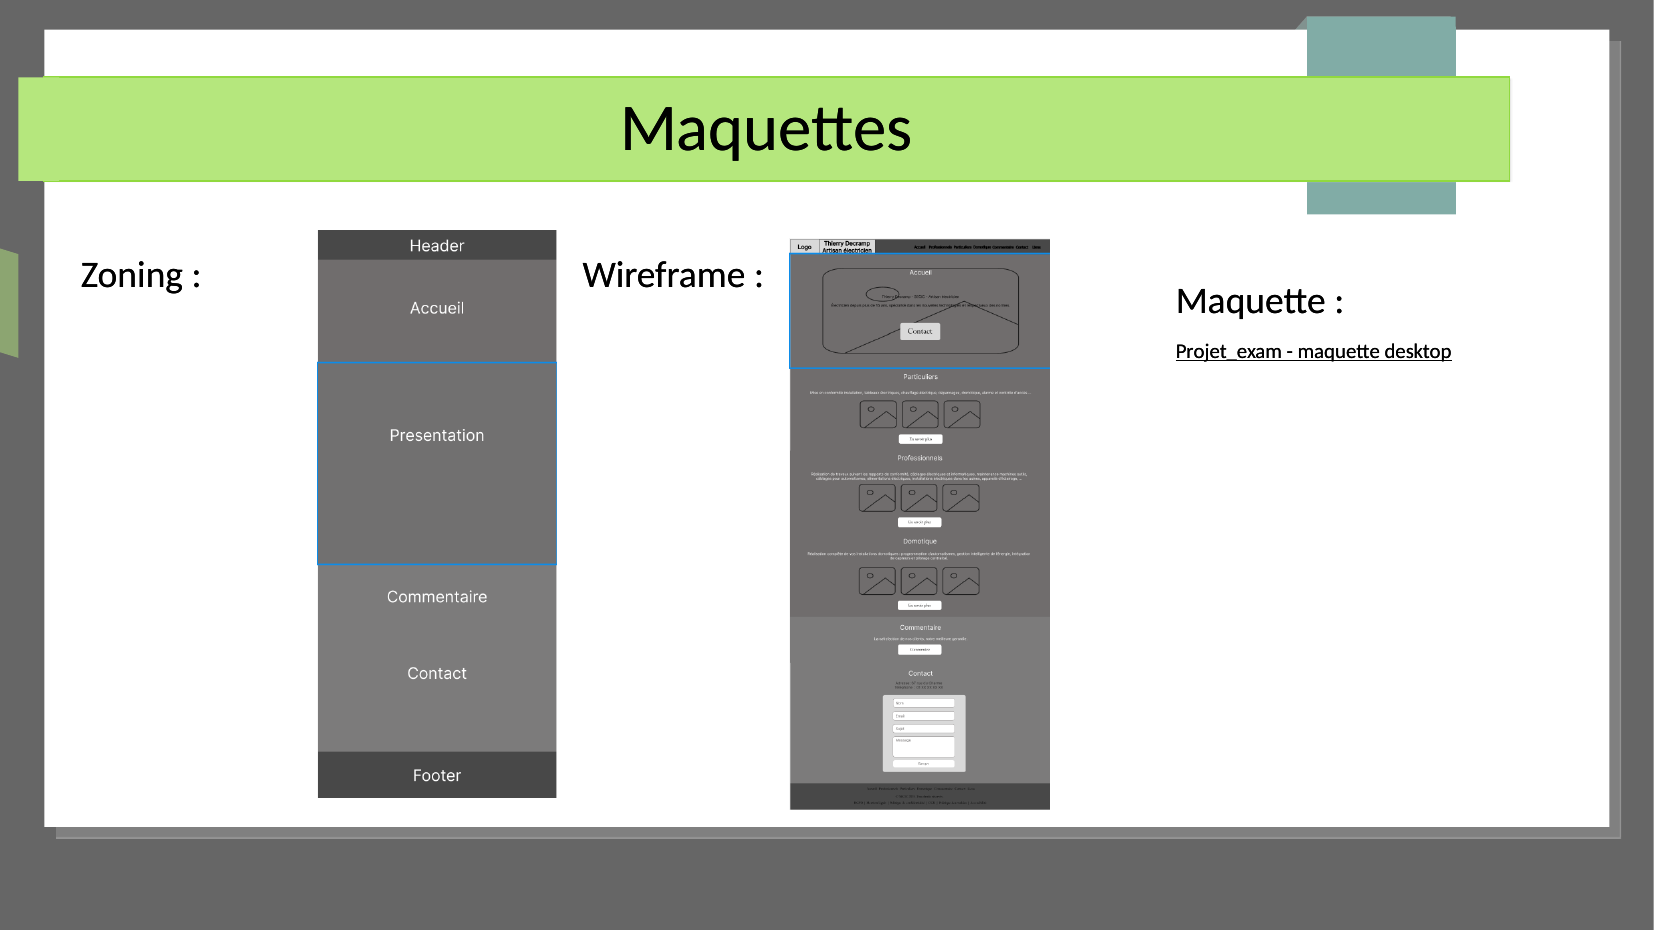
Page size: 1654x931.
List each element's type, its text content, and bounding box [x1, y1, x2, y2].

text_box Maquettes​ [23, 76, 1510, 218]
text_box Maquette :​ Projet_exam - maquette desktop [1160, 238, 1509, 417]
picture [789, 238, 1050, 810]
text_box Wireframe :​ [567, 242, 790, 349]
text_box Zoning :​ [65, 242, 305, 352]
picture [317, 230, 557, 798]
